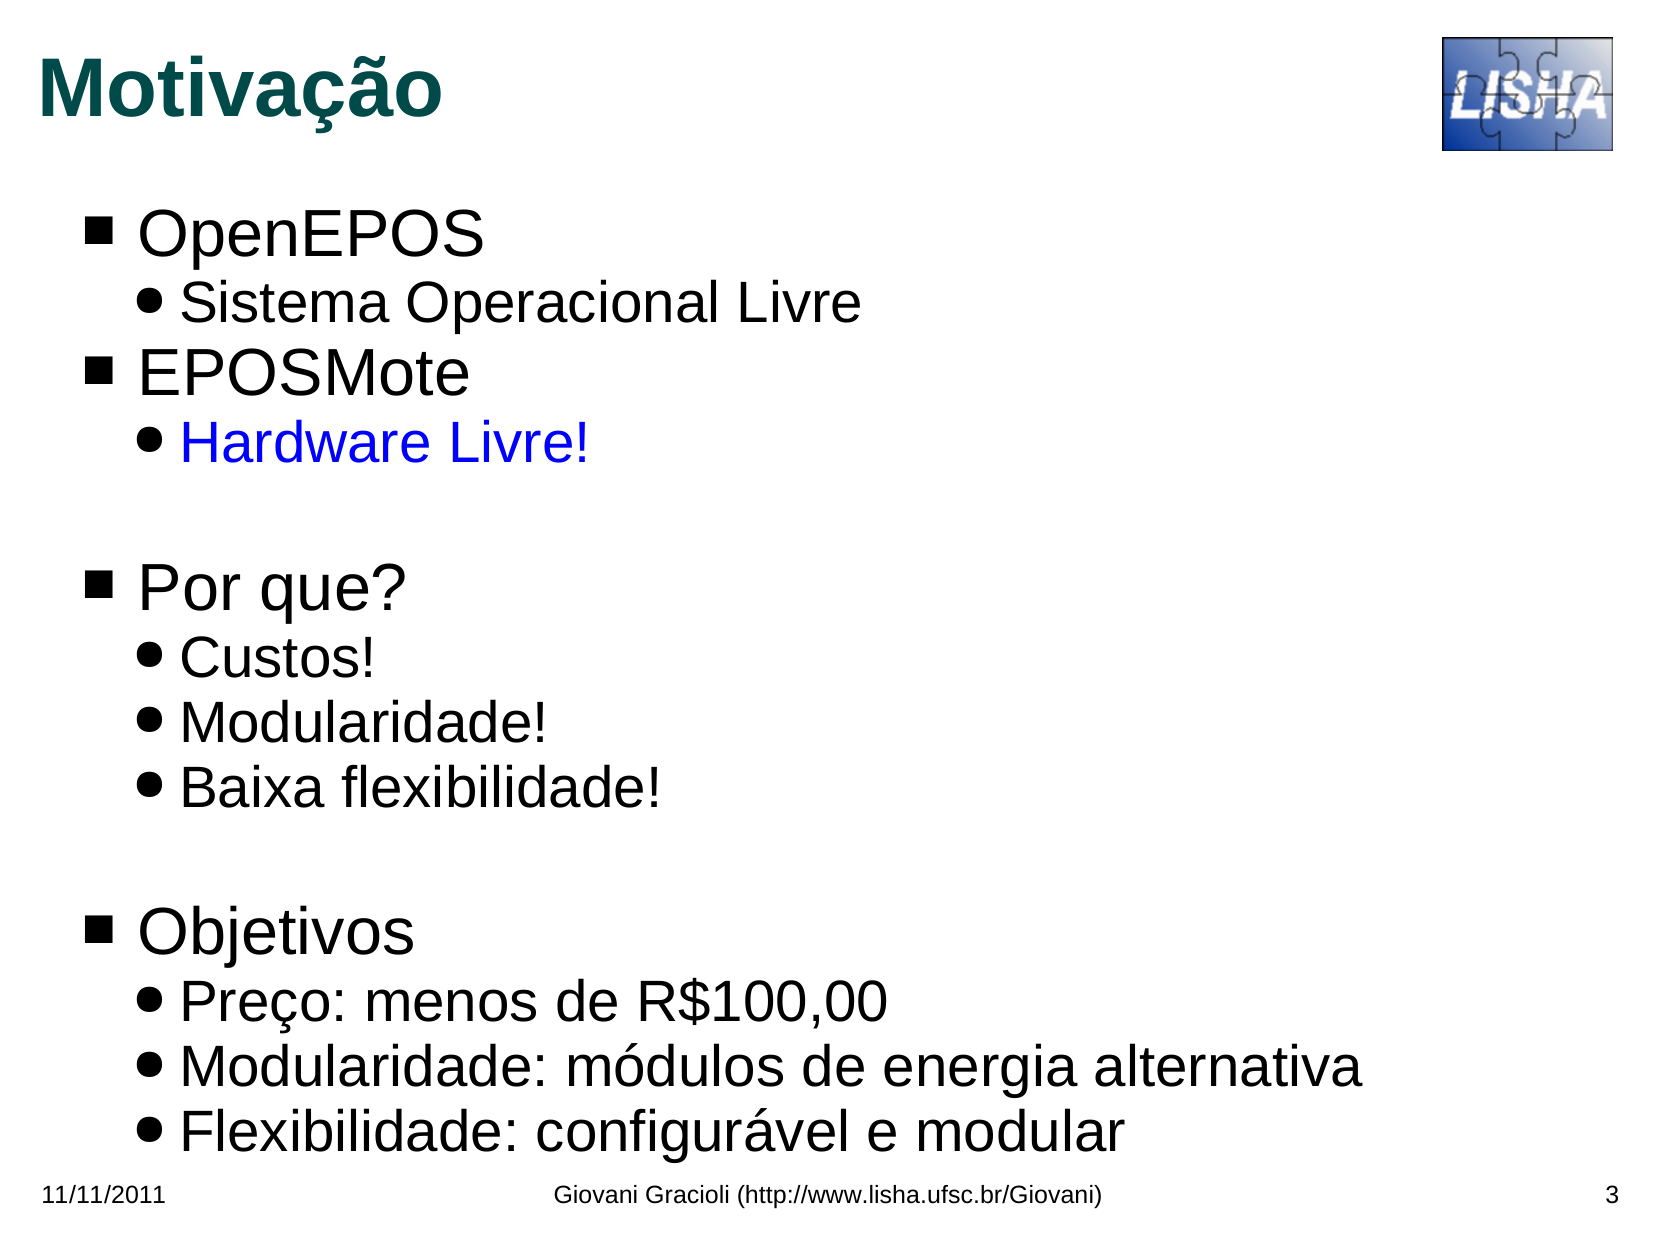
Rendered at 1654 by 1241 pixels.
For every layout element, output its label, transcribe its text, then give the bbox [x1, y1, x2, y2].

title Motivação [37, 37, 1426, 151]
list OpenEPOS Sistema Operacional Livre EPOSMote Hardware Livre! Por que? Custos! Modularidade! Baixa flexibilidade! Objetivos Preço: menos de R$100,00 Modularidade: módulos de energia alternativa Flexibilidade: configurável e modular [37, 195, 1613, 1163]
picture [1442, 37, 1613, 151]
